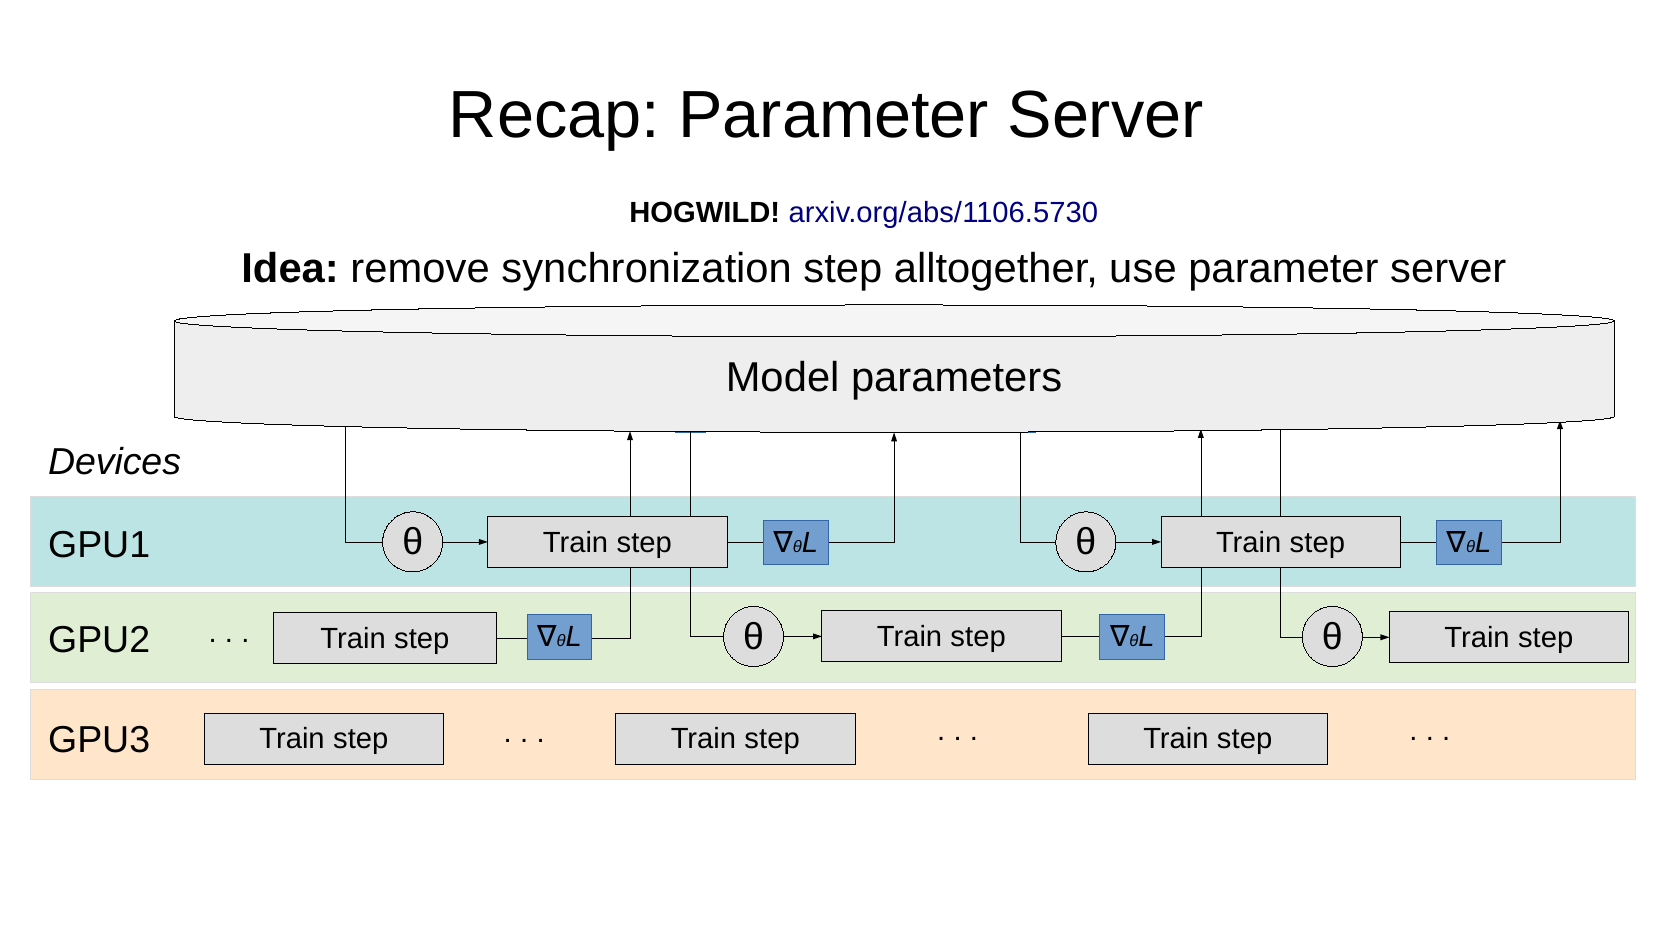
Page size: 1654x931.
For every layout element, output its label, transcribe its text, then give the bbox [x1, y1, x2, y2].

text_box θ [1055, 511, 1116, 572]
text_box Train step [1161, 516, 1401, 568]
text_box Train step [487, 516, 728, 568]
text_box . . . [488, 708, 599, 790]
text_box ∇θL [763, 520, 829, 565]
text_box GPU2 [33, 610, 193, 668]
text_box [691, 592, 1201, 636]
text_box [346, 496, 630, 542]
text_box [30, 689, 1636, 780]
text_box [631, 568, 690, 587]
text_box [304, 592, 1530, 683]
text_box [1281, 496, 1636, 587]
text_box . . . [922, 706, 1032, 788]
text_box Train step [1088, 713, 1328, 765]
title Recap: Parameter Server [82, 37, 1571, 193]
text_box ∇θL [527, 614, 592, 660]
text_box Model parameters [174, 321, 1615, 433]
text_box . . . [193, 608, 304, 689]
text_box Devices [33, 433, 226, 491]
text_box θ [723, 606, 784, 667]
text_box [1281, 496, 1560, 542]
text_box Idea: remove synchronization step alltogether, use parameter server [166, 237, 1582, 346]
text_box [691, 496, 1201, 587]
text_box [631, 496, 690, 516]
text_box [30, 592, 630, 683]
text_box ∇θL [1099, 614, 1165, 660]
text_box GPU3 [33, 711, 226, 768]
text_box [1281, 592, 1636, 637]
text_box Train step [1389, 611, 1629, 663]
text_box Train step [615, 713, 856, 765]
text_box [691, 496, 894, 542]
text_box Train step [821, 610, 1062, 662]
text_box ∇θL [1436, 520, 1502, 565]
text_box Train step [204, 713, 444, 765]
text_box . . . [1530, 612, 1641, 693]
text_box [1202, 568, 1280, 587]
text_box Train step [304, 612, 497, 664]
subtitle HOGWILD! arxiv.org/abs/1106.5730 [523, 163, 1205, 237]
text_box θ [1302, 606, 1363, 667]
text_box θ [382, 511, 443, 572]
text_box . . . [1394, 706, 1505, 788]
text_box [30, 496, 630, 587]
text_box [1202, 496, 1280, 516]
text_box [1021, 496, 1201, 542]
text_box GPU1 [33, 516, 226, 574]
